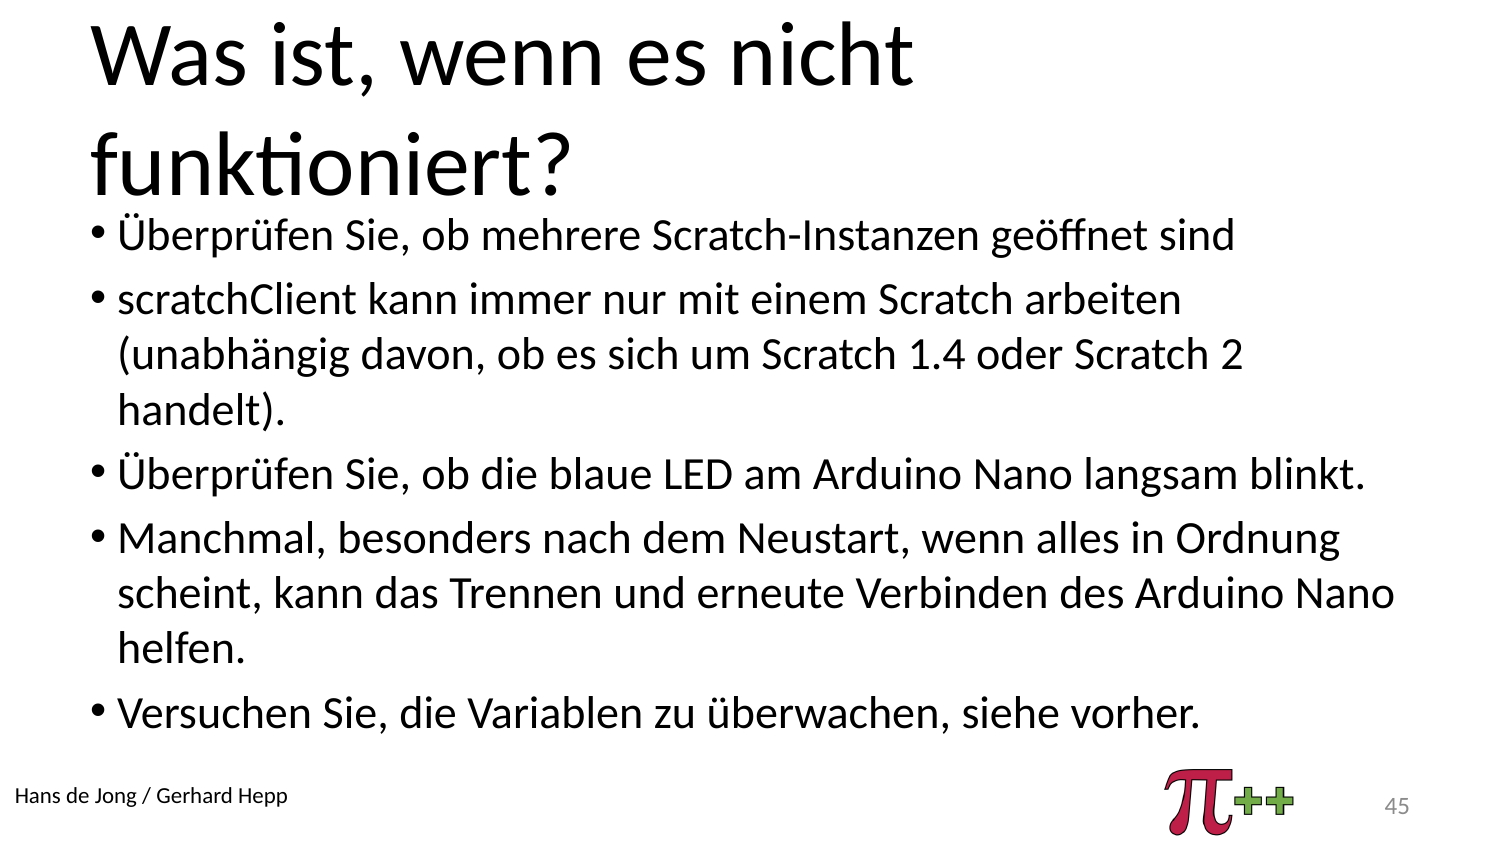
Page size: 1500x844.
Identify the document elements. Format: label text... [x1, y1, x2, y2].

picture [1163, 768, 1294, 836]
slide_number <getal> [1340, 782, 1425, 827]
title Was ist, wenn es nicht funktioniert? [75, 33, 1425, 175]
list Überprüfen Sie, ob mehrere Scratch-Instanzen geöffnet sind scratchClient kann immer nur mit einem Scratch arbeiten (unabhängig davon, ob es sich um Scratch 1.4 oder Scratch 2 handelt). Überprüfen Sie, ob die blaue LED am Arduino Nano langsam blinkt. Manchmal, besonders nach dem Neustart, wenn alles in Ordnung scheint, kann das Trennen und erneute Verbinden des Arduino Nano helfen. Versuchen Sie, die Variablen zu überwachen, siehe vorher. [75, 196, 1425, 754]
